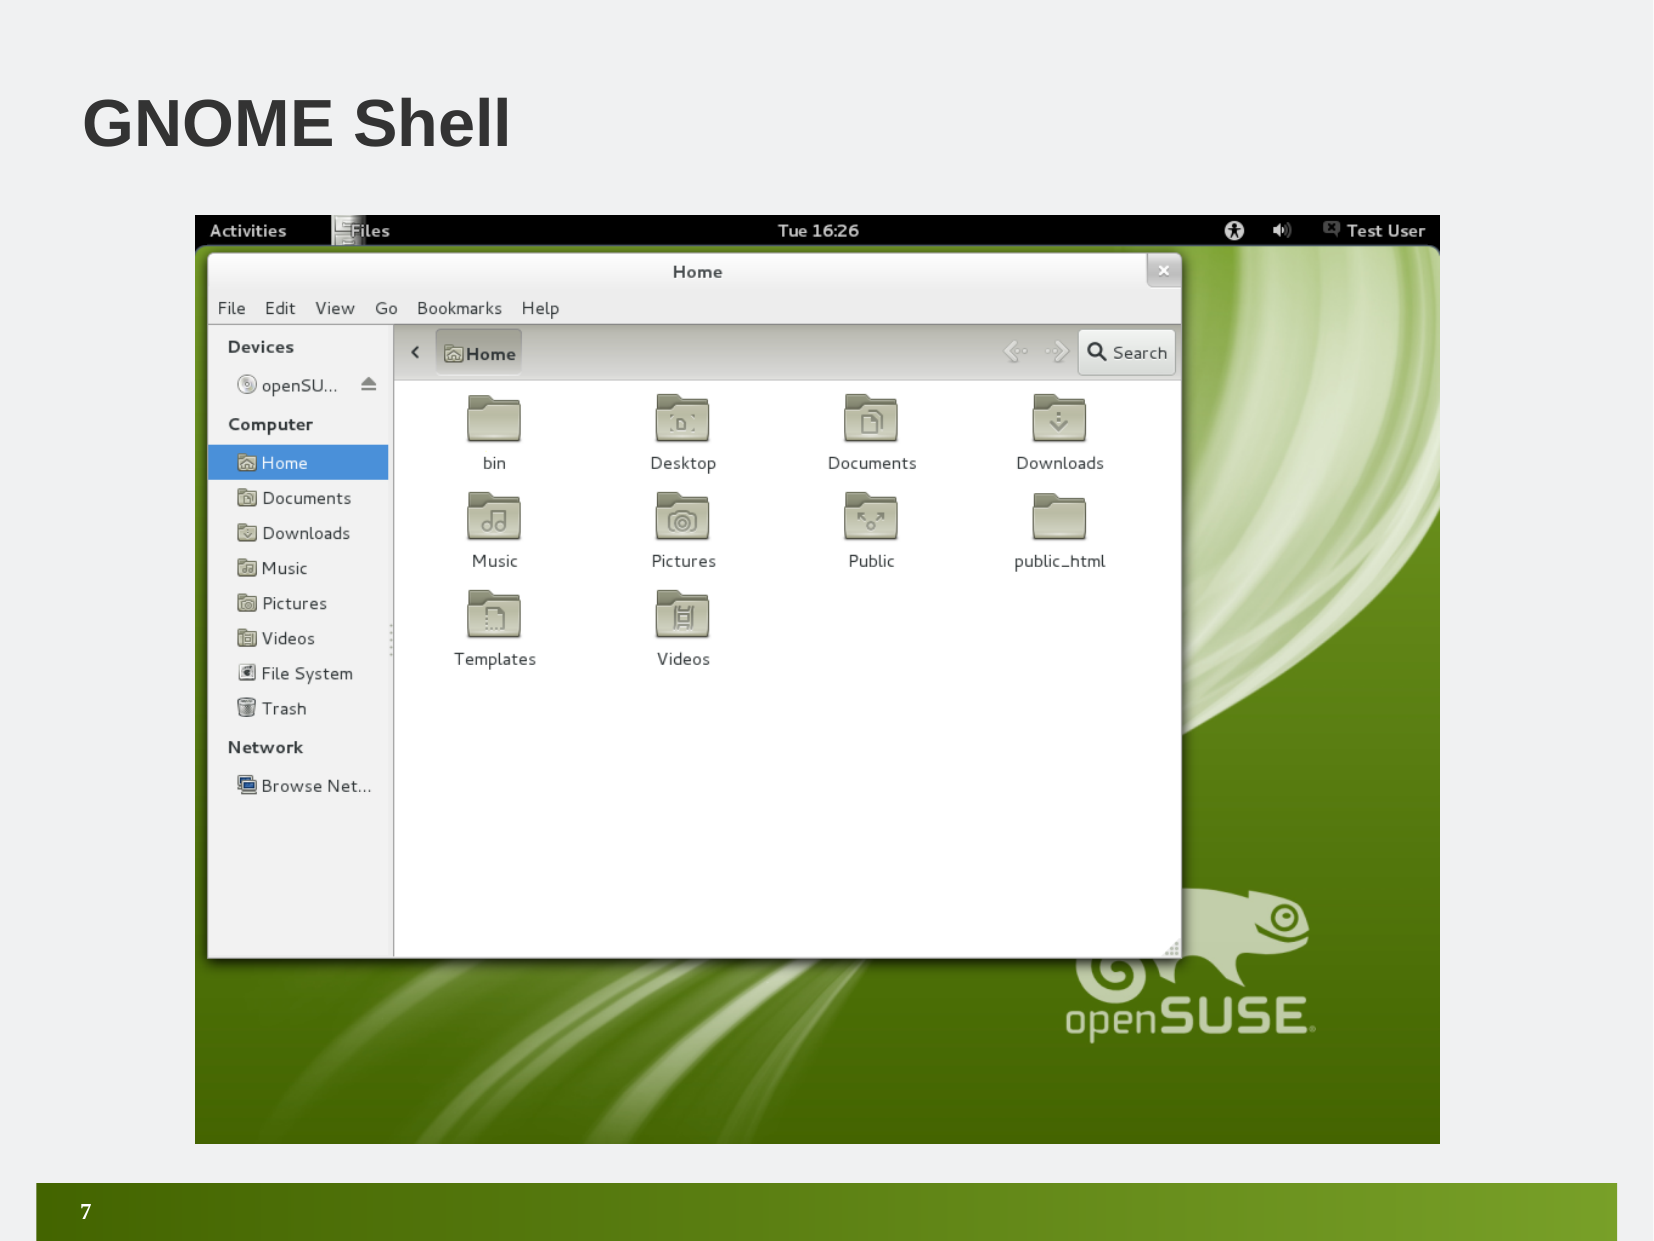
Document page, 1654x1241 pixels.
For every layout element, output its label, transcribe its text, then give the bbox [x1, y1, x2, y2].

picture [0, 0, 1654, 1241]
title GNOME Shell [82, 49, 1571, 198]
